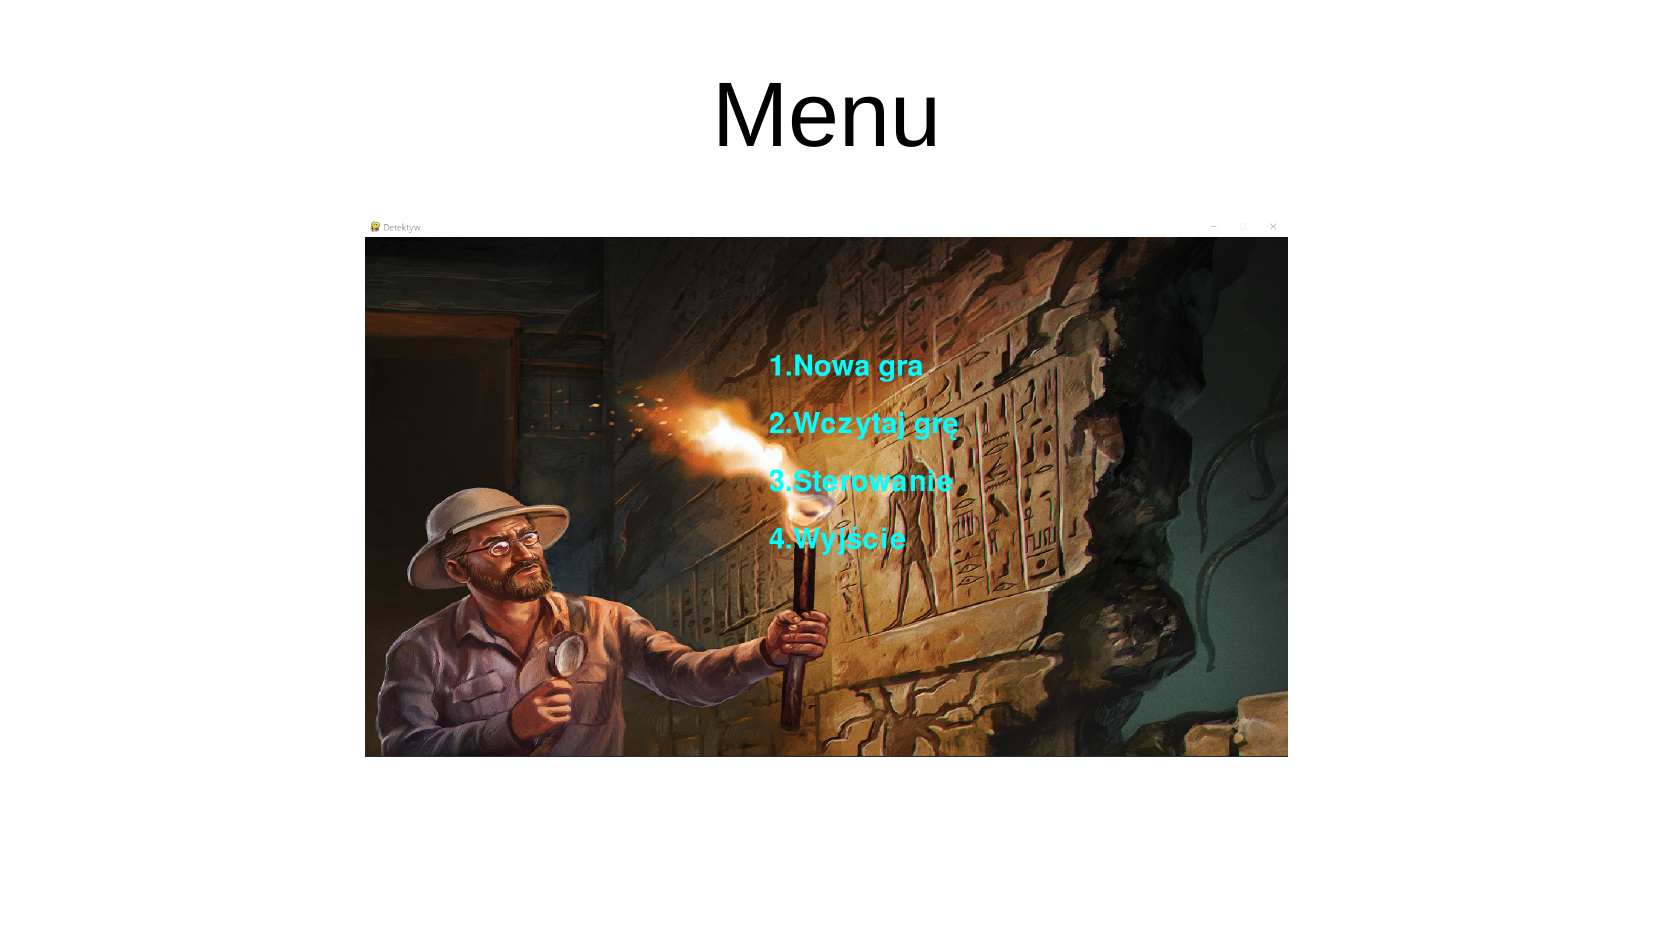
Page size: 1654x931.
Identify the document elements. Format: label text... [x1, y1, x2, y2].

title Menu [82, 37, 1571, 193]
picture [365, 217, 1288, 758]
